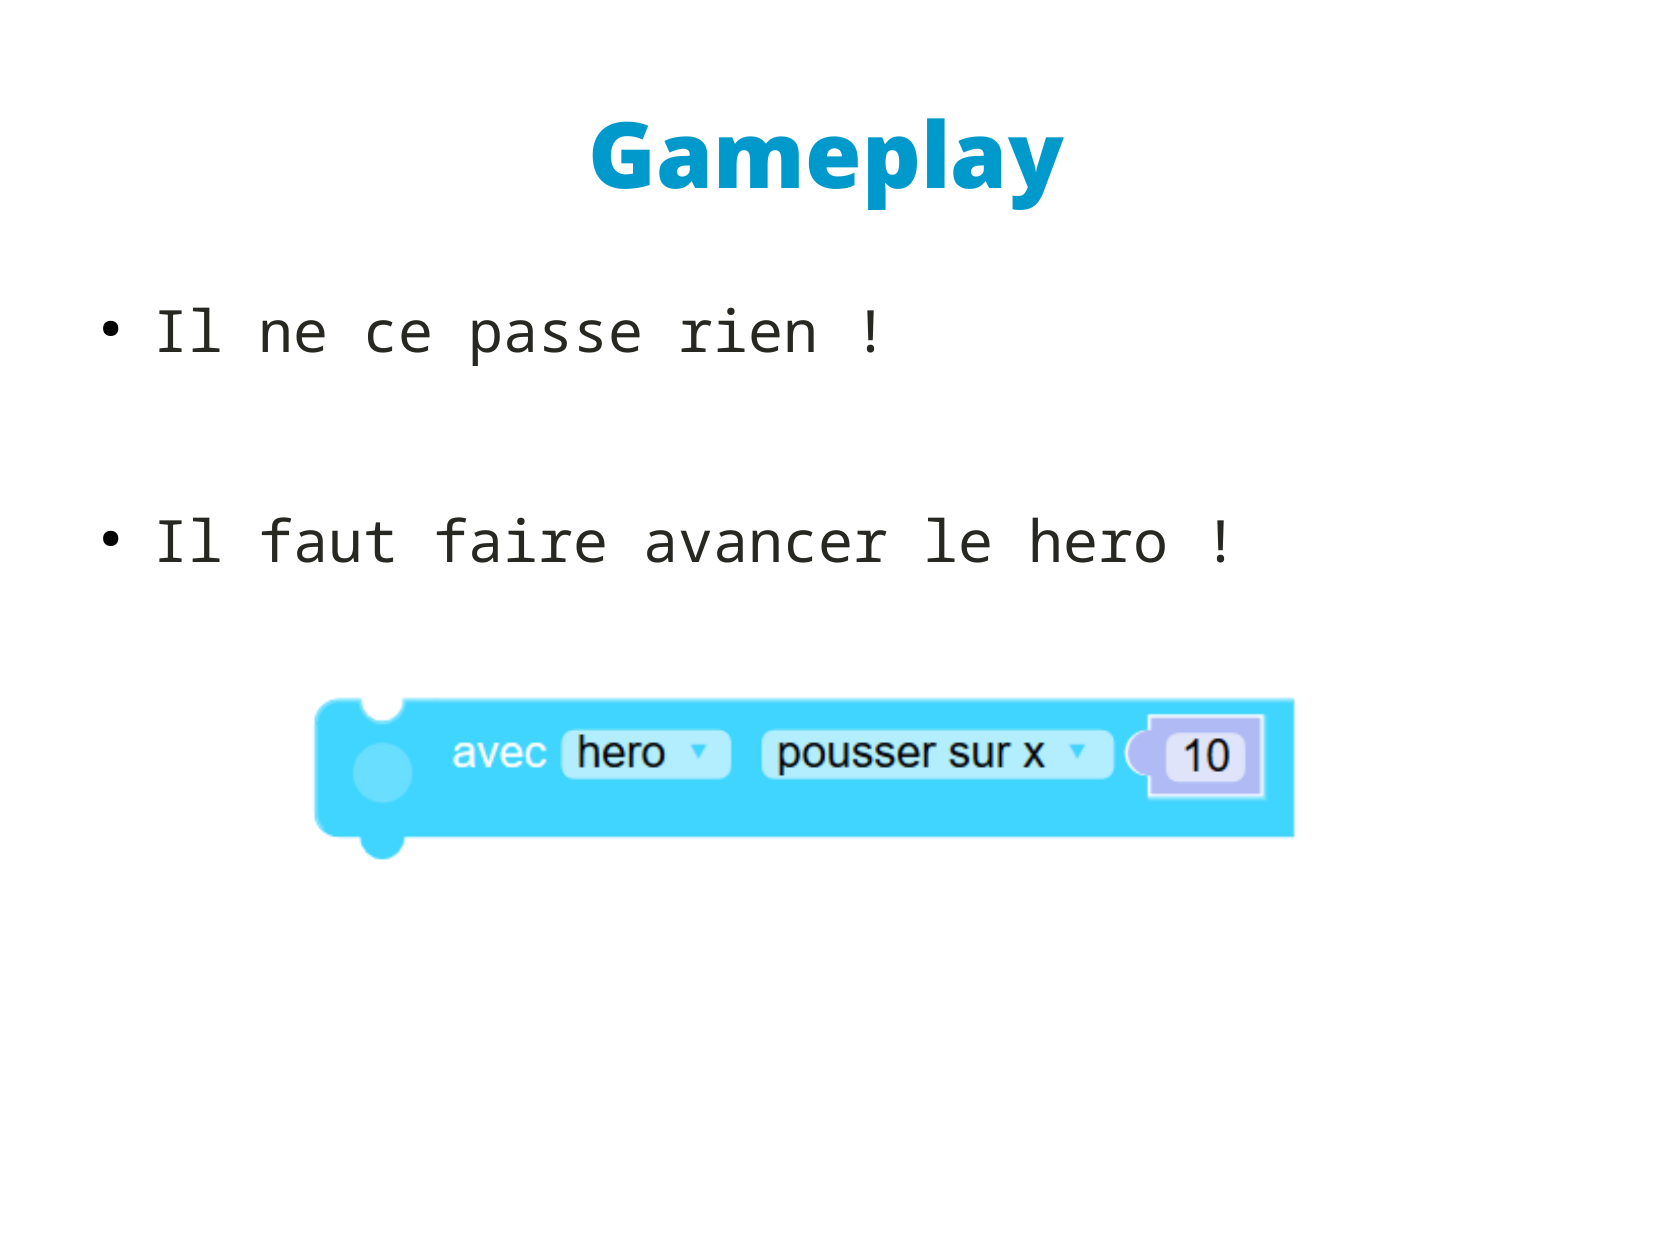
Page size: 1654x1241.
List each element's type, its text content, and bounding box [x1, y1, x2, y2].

picture [307, 684, 1307, 875]
list Il ne ce passe rien ! Il faut faire avancer le hero ! [82, 290, 1571, 1010]
title Gameplay [82, 49, 1571, 257]
